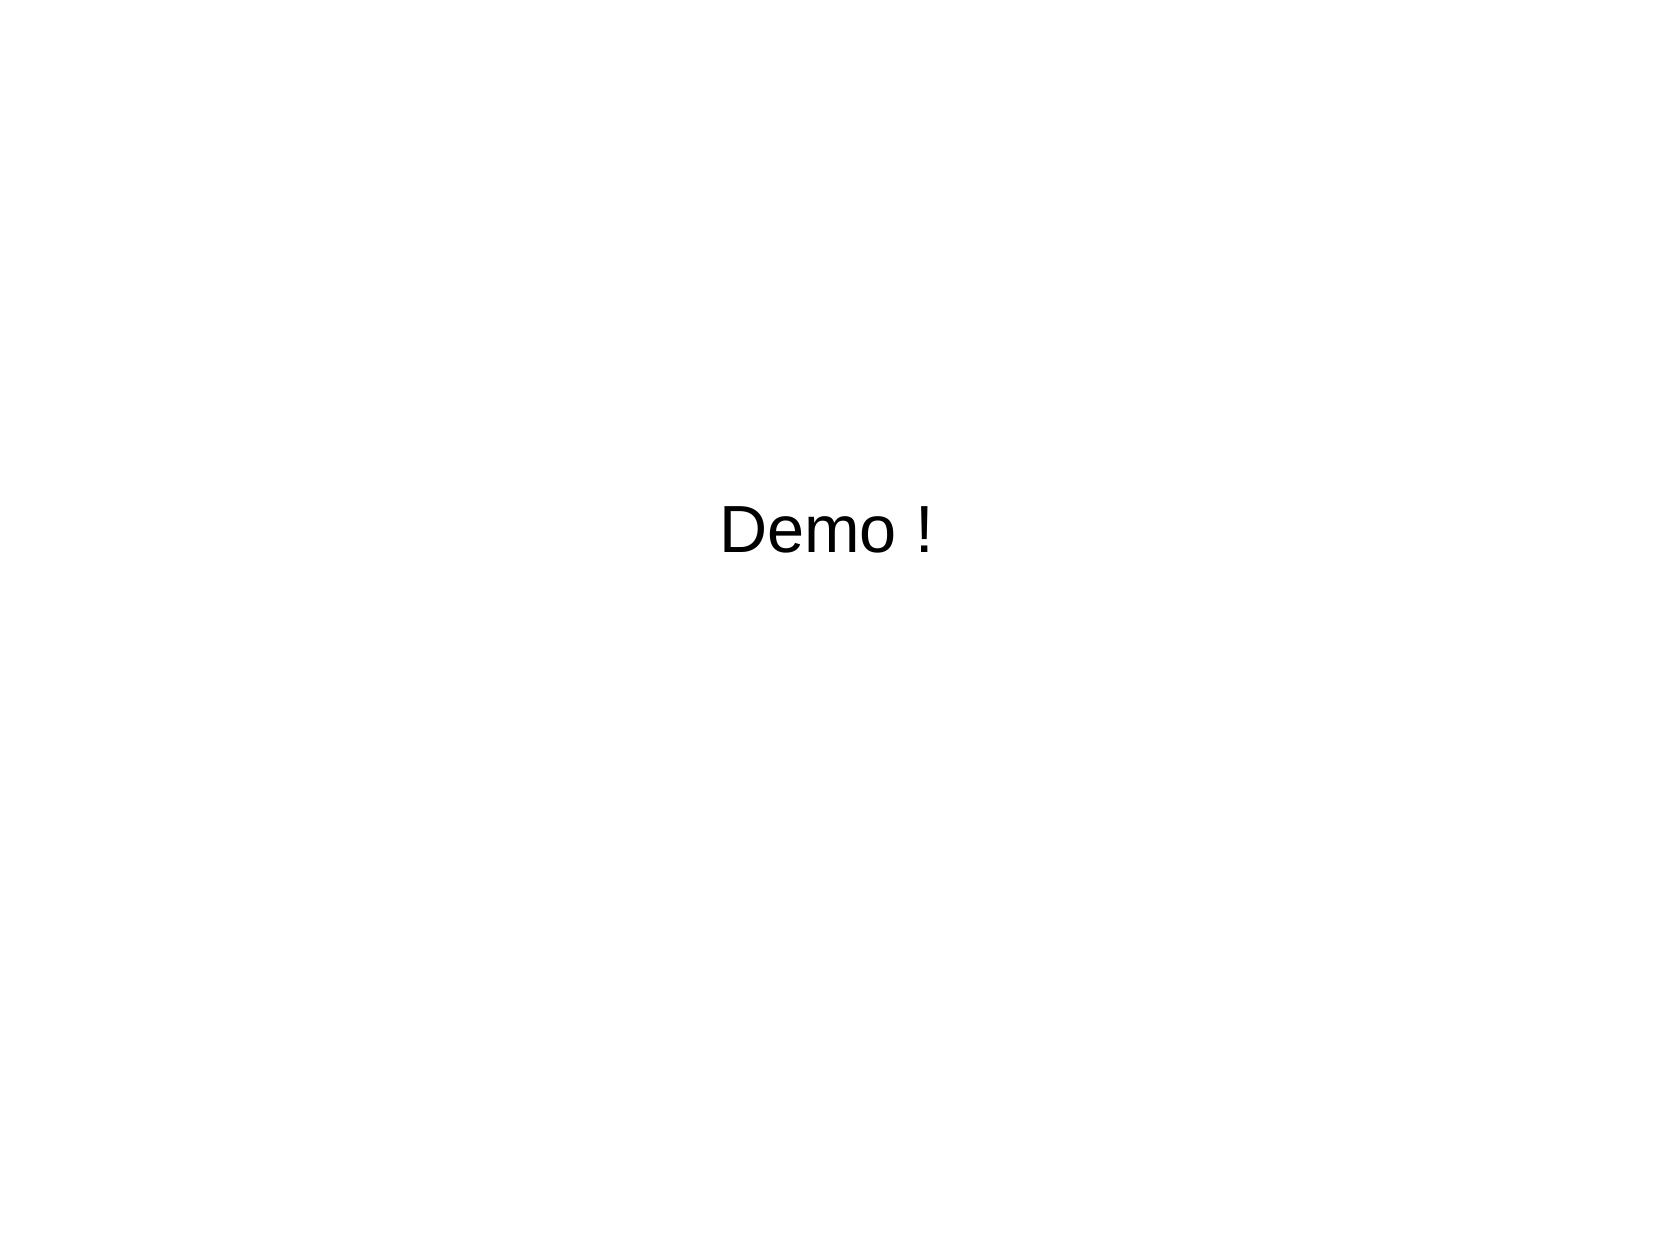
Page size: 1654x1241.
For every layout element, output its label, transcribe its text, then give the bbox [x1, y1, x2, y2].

subtitle Demo ! [82, 49, 1571, 1010]
